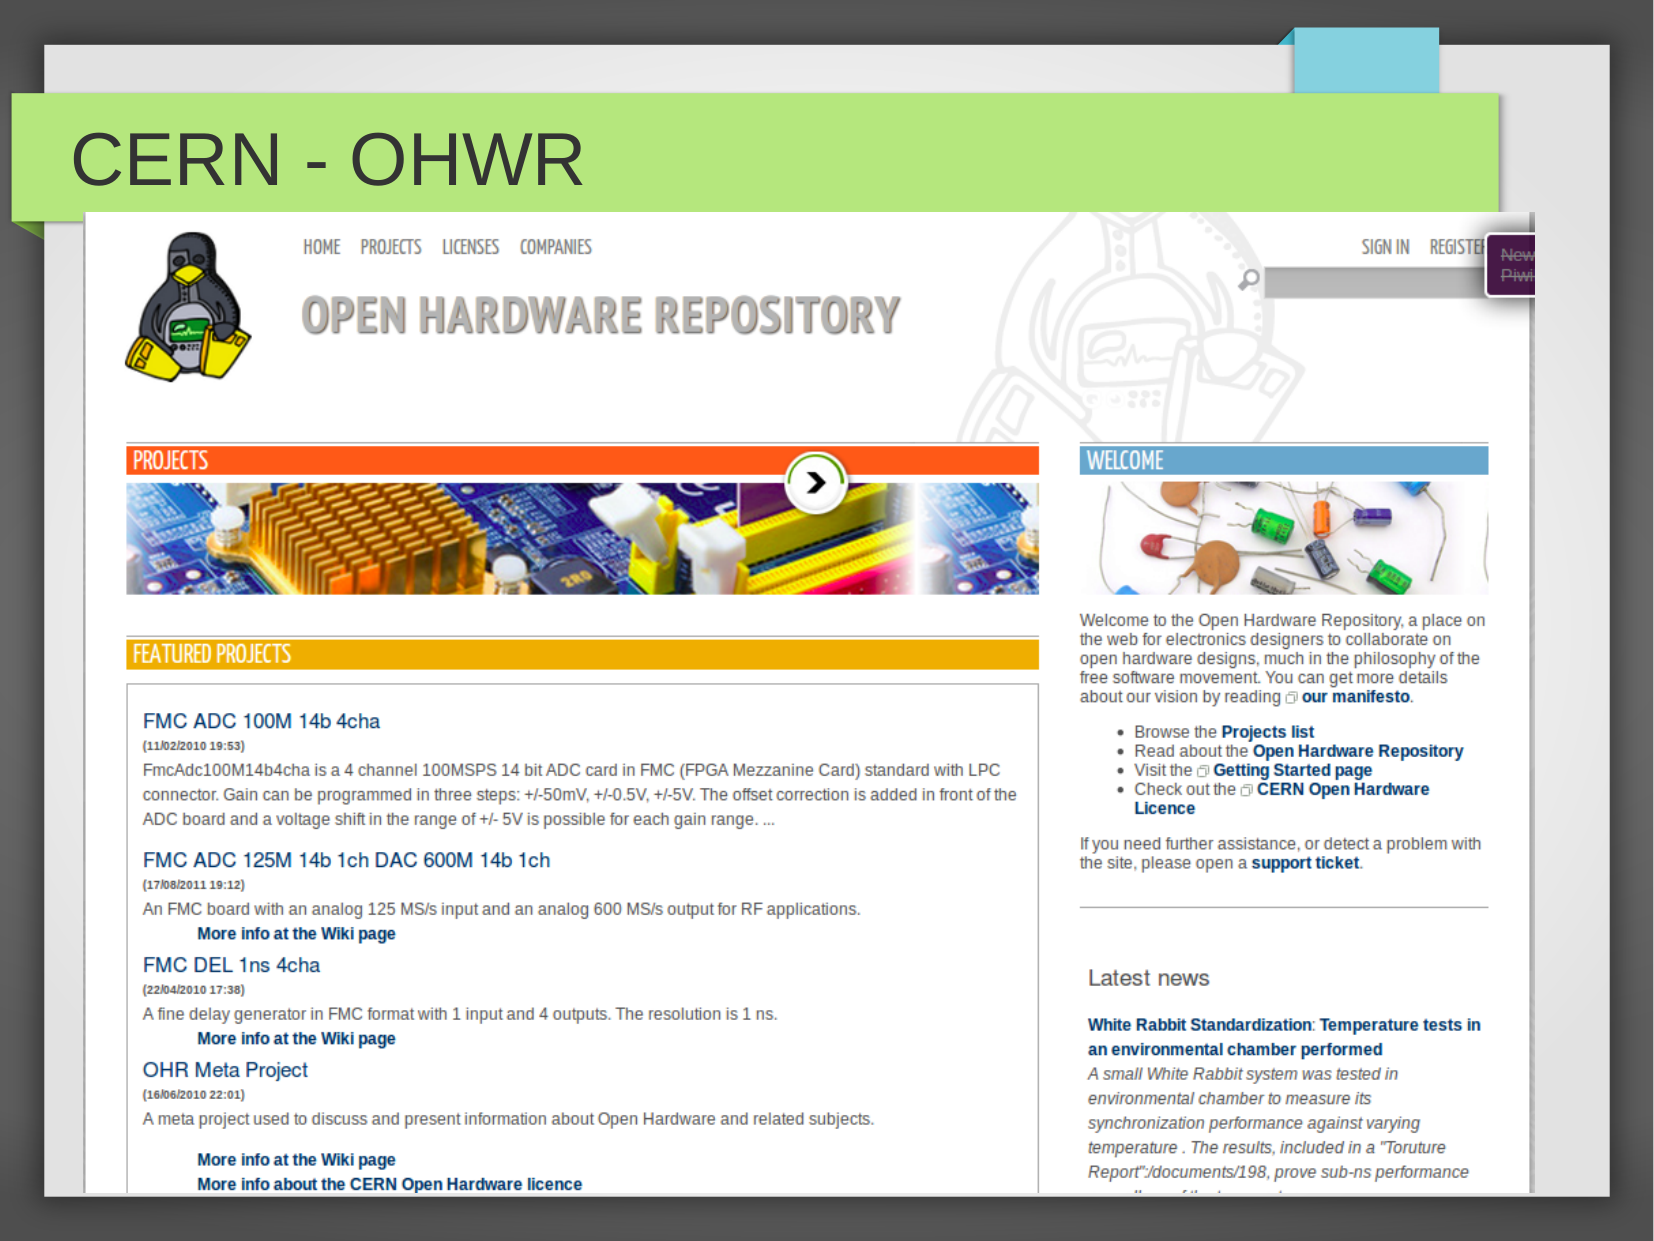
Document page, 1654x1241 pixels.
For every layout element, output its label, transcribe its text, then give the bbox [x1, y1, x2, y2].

picture [0, 0, 1654, 1241]
title CERN - OHWR [70, 106, 1229, 213]
